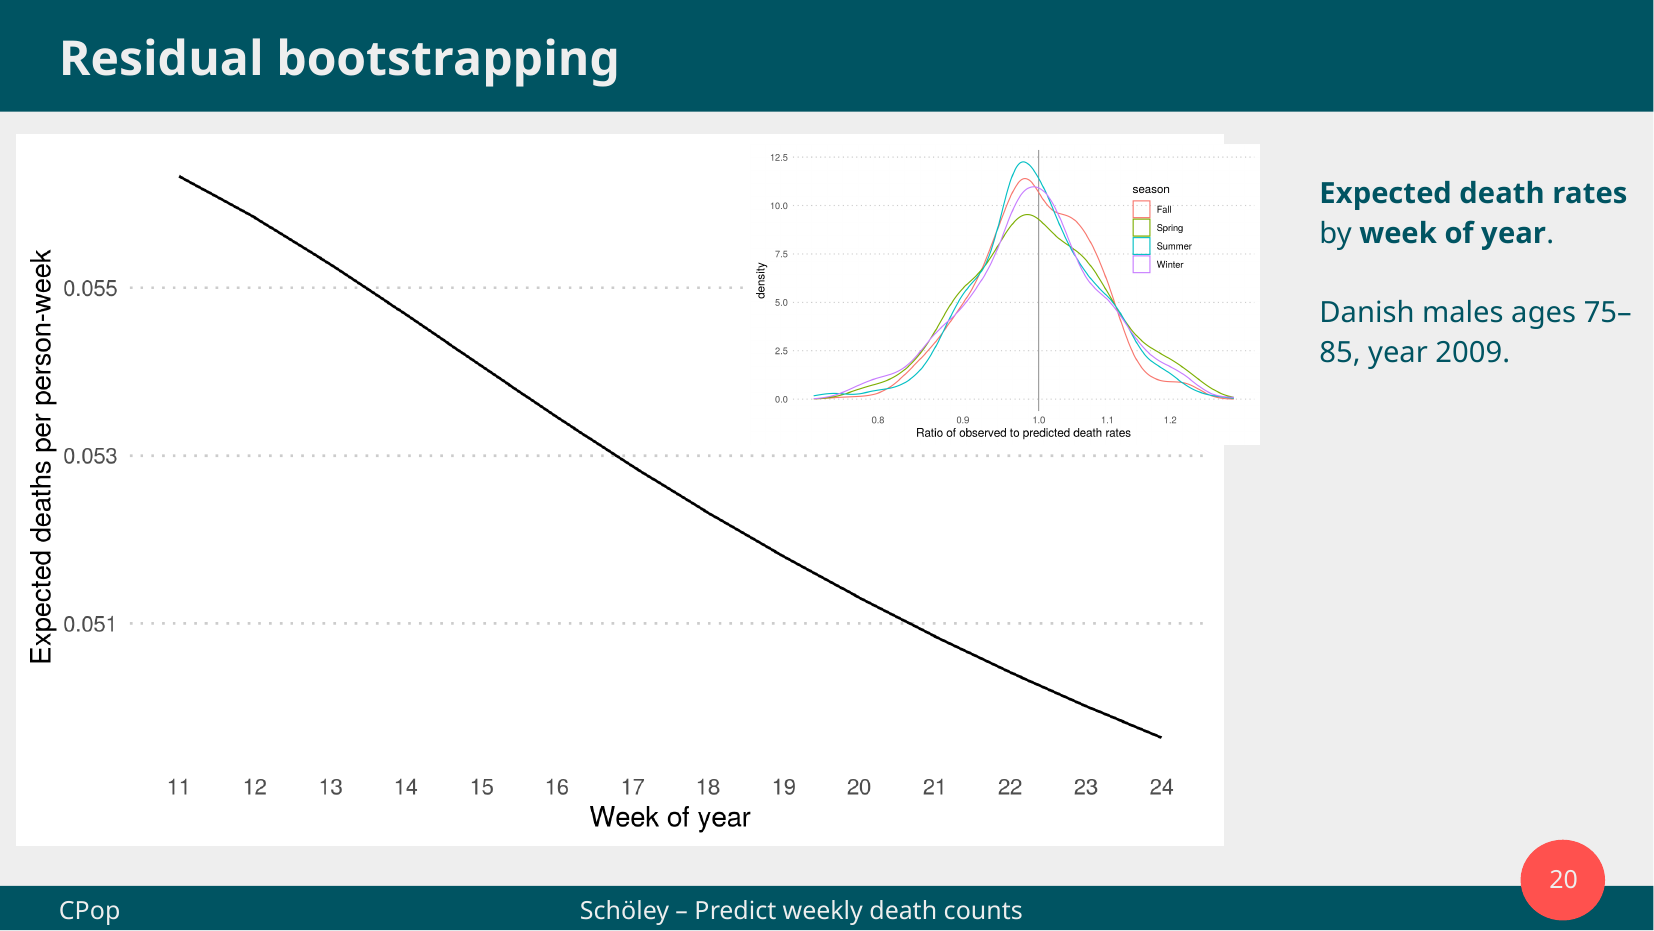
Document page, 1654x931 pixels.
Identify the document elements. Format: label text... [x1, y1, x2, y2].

picture [16, 134, 1260, 846]
title Residual bootstrapping [58, 0, 1595, 116]
text_box Expected death rates by week of year. Danish males ages 75–85, year 2009. [1304, 165, 1651, 490]
